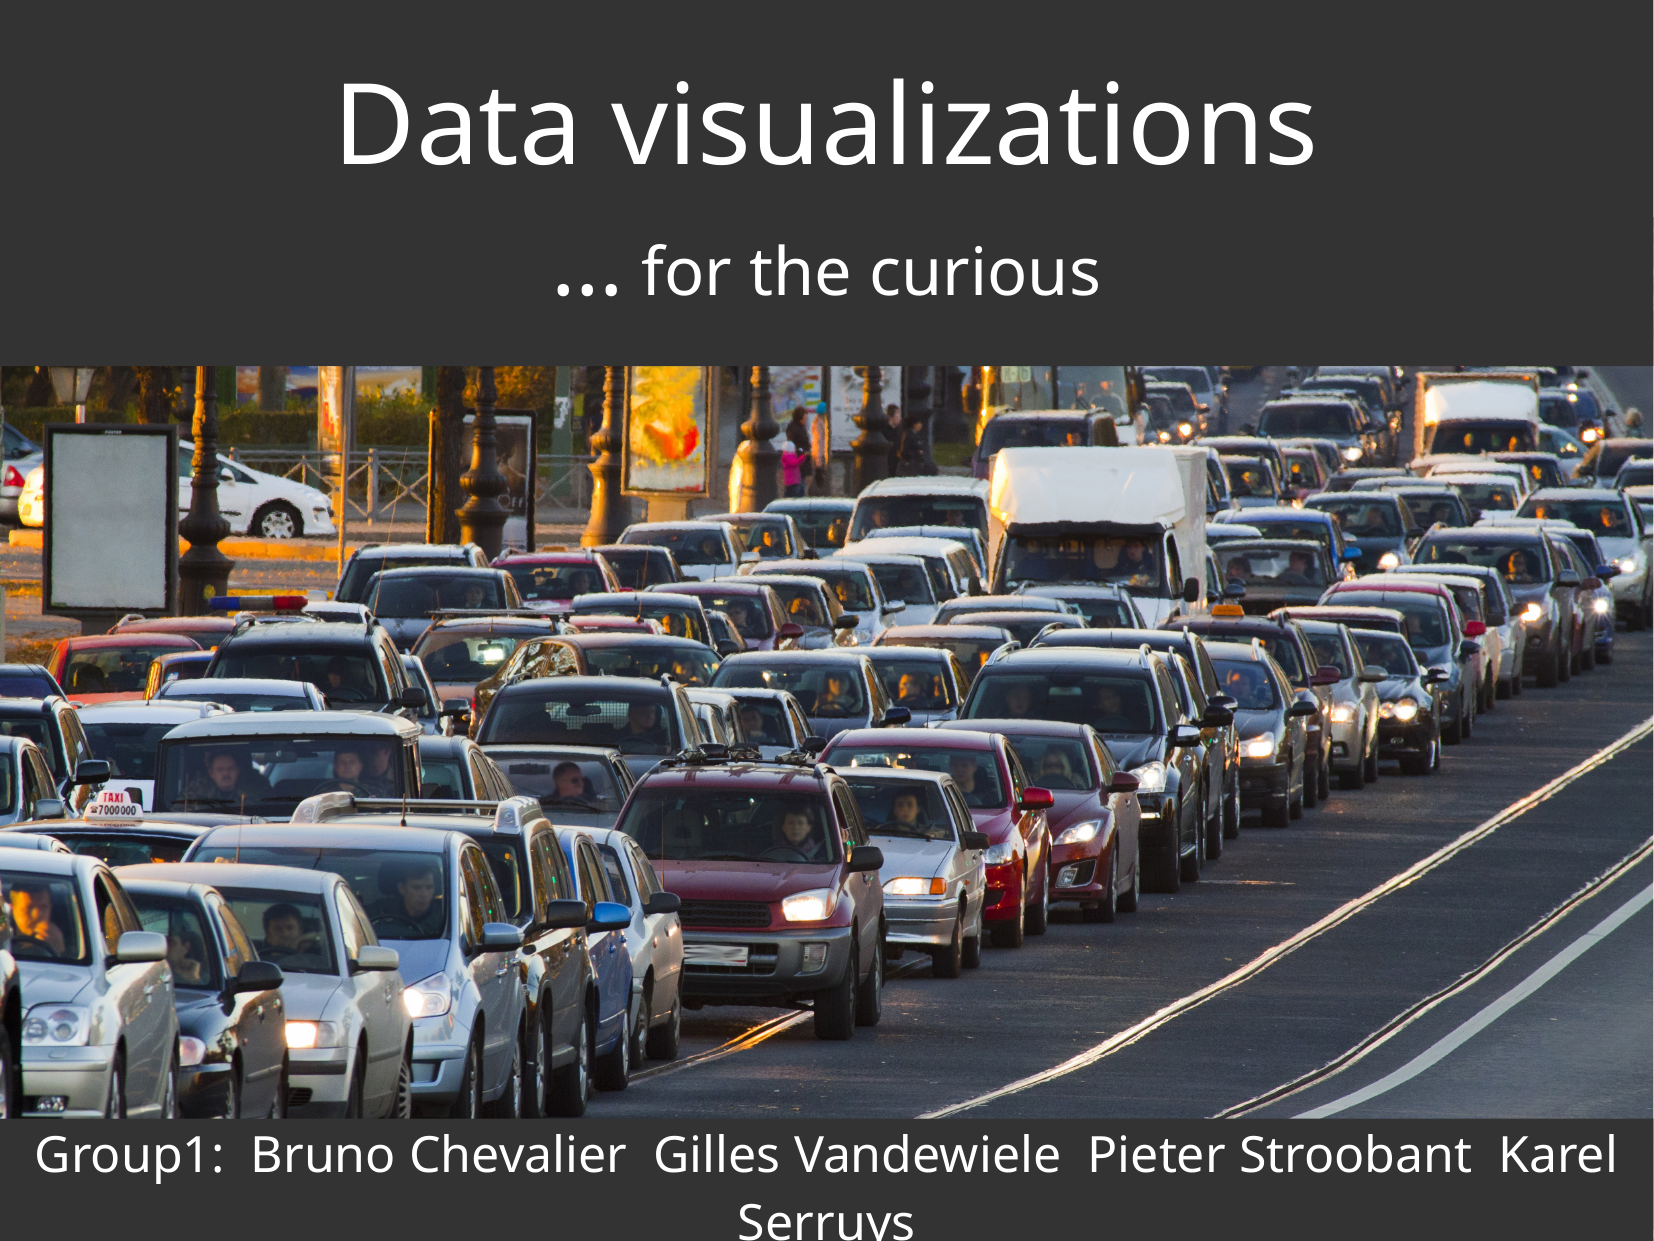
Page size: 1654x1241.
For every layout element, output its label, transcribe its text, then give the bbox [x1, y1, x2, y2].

picture [0, 367, 1654, 1118]
title Group1: Bruno Chevalier Gilles Vandewiele Pieter Stroobant Karel Serruys [0, 1122, 1654, 1241]
title Data visualizations … for the curious [0, 0, 1654, 367]
